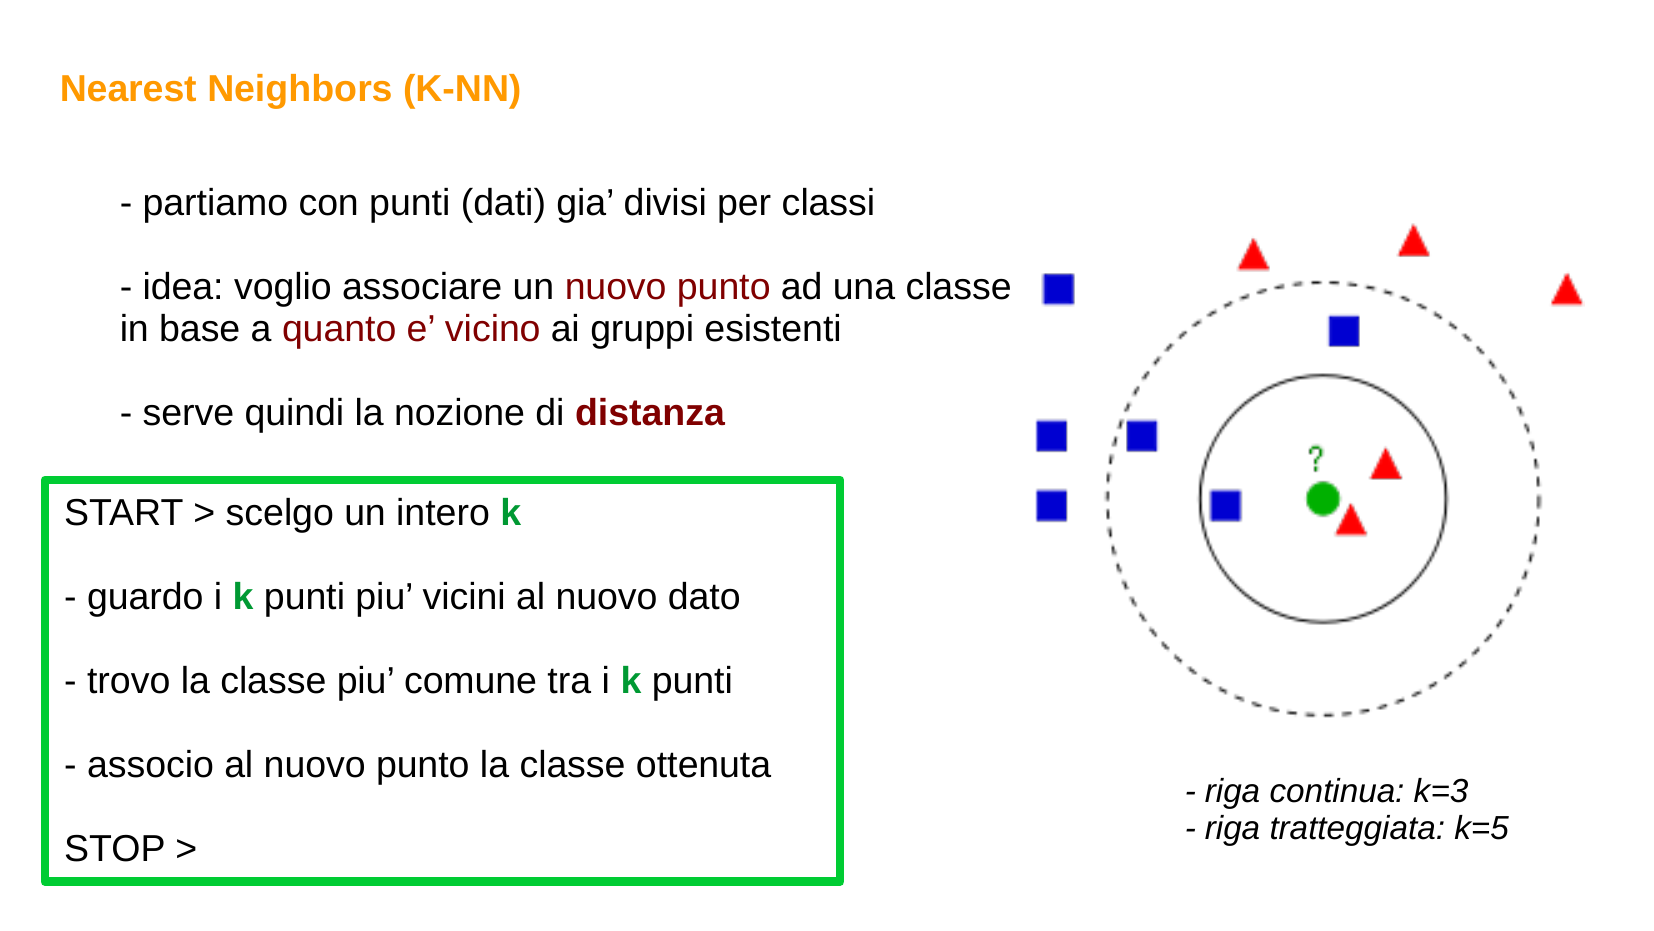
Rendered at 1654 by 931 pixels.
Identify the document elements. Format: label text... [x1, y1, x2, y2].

text_box Nearest Neighbors (K-NN) [45, 60, 976, 159]
picture [1035, 222, 1585, 721]
text_box - partiamo con punti (dati) gia’ divisi per classi - idea: voglio associare un nuovo punto ad una classe in base a quanto e’ vicino ai gruppi esistenti - serve quindi la nozione di distanza [105, 174, 1066, 525]
text_box - riga continua: k=3 - riga tratteggiata: k=5 [1170, 765, 1591, 854]
text_box START > scelgo un intero k - guardo i k punti piu’ vicini al nuovo dato - trovo la classe piu’ comune tra i k punti - associo al nuovo punto la classe ottenuta STOP > [45, 480, 841, 882]
